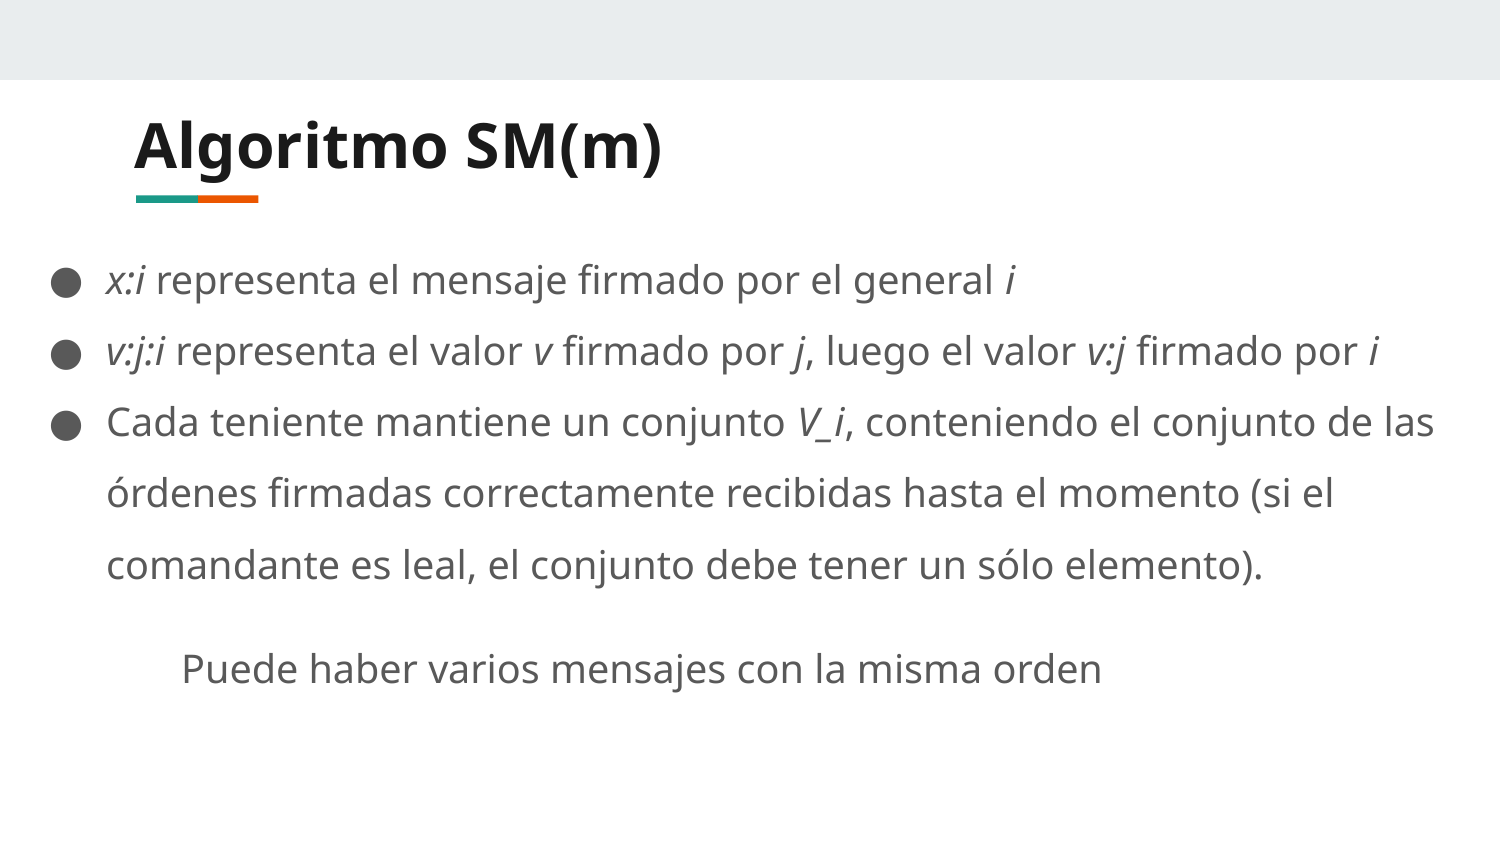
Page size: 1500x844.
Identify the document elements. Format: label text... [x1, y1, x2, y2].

list x:i representa el mensaje firmado por el general i v:j:i representa el valor v firmado por j, luego el valor v:j firmado por i Cada teniente mantiene un conjunto V_i, conteniendo el conjunto de las órdenes firmadas correctamente recibidas hasta el momento (si el comandante es leal, el conjunto debe tener un sólo elemento). Puede haber varios mensajes con la misma orden [16, 216, 1484, 810]
title Algoritmo SM(m) [119, 91, 1381, 180]
